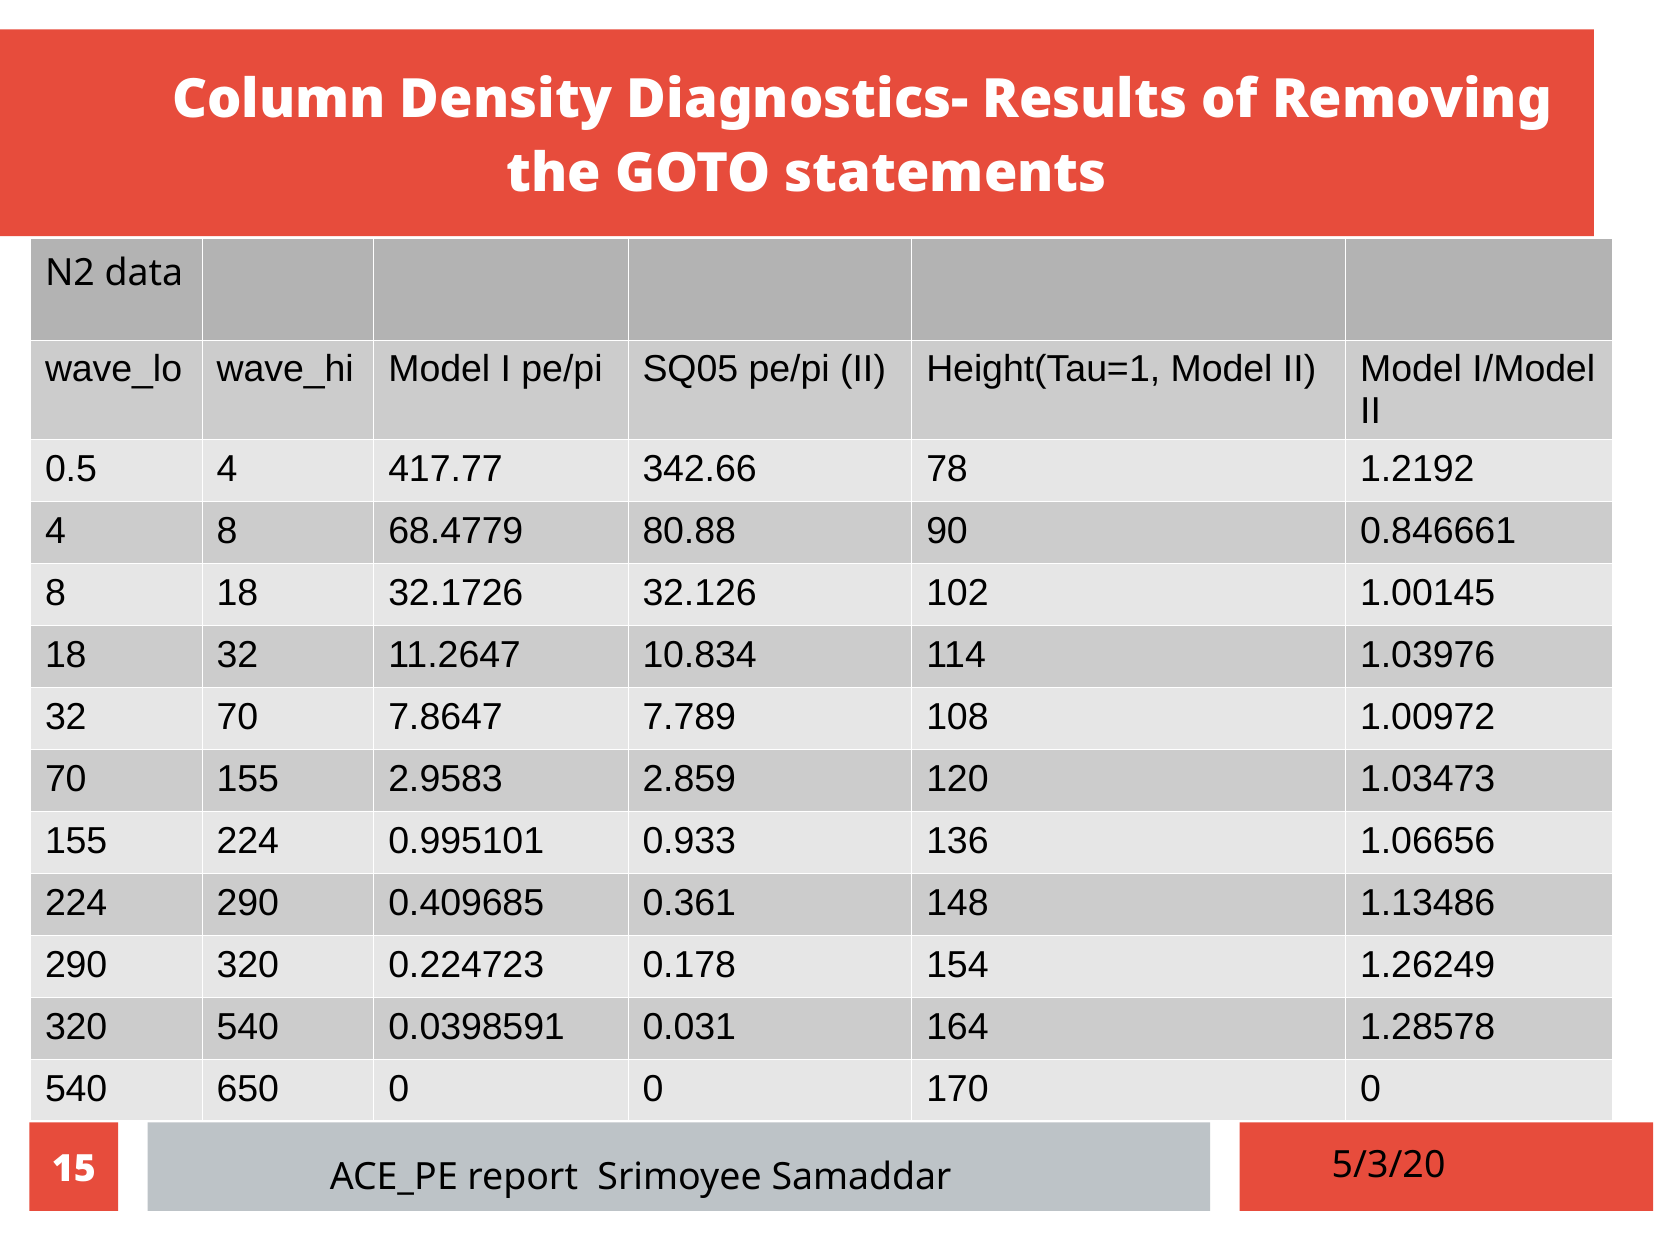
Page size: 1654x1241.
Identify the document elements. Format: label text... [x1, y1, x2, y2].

table_cell 80.88 [629, 502, 911, 563]
table_header [629, 239, 911, 340]
table_cell 32.126 [629, 564, 911, 625]
table_cell 2.859 [629, 750, 911, 811]
table_cell 32.1726 [374, 564, 628, 625]
table_cell 70 [203, 688, 373, 749]
table_cell 650 [203, 1060, 373, 1120]
table_cell 170 [912, 1060, 1345, 1120]
table_cell 1.06656 [1346, 812, 1612, 873]
text_box ACE_PE report Srimoyee Samaddar [164, 1141, 1185, 1201]
table_cell 0.409685 [374, 874, 628, 935]
table_cell 0.031 [629, 998, 911, 1059]
table_header [912, 239, 1345, 340]
table_cell Model I pe/pi [374, 341, 628, 439]
table_cell 1.13486 [1346, 874, 1612, 935]
table_cell 0.361 [629, 874, 911, 935]
table_cell 154 [912, 936, 1345, 997]
table_cell wave_lo [31, 341, 202, 439]
table_cell 164 [912, 998, 1345, 1059]
text_box 5/3/20 [1316, 1130, 1500, 1201]
table_header N2 data [31, 239, 202, 340]
table_cell 18 [203, 564, 373, 625]
table_cell 0.0398591 [374, 998, 628, 1059]
table_cell 7.8647 [374, 688, 628, 749]
table_cell 224 [203, 812, 373, 873]
table_cell 0.933 [629, 812, 911, 873]
table_cell 1.2192 [1346, 440, 1612, 501]
table_cell 0 [629, 1060, 911, 1120]
table_cell Height(Tau=1, Model II) [912, 341, 1345, 439]
table_cell 417.77 [374, 440, 628, 501]
table_cell 32 [31, 688, 202, 749]
table_cell 18 [31, 626, 202, 687]
table_cell 148 [912, 874, 1345, 935]
table_cell 70 [31, 750, 202, 811]
table_cell 224 [31, 874, 202, 935]
table_cell 120 [912, 750, 1345, 811]
table_cell 1.00145 [1346, 564, 1612, 625]
table_cell 540 [203, 998, 373, 1059]
table_cell 0 [1346, 1060, 1612, 1120]
table_cell 342.66 [629, 440, 911, 501]
table_header [374, 239, 628, 340]
table_cell 320 [203, 936, 373, 997]
table_cell 4 [203, 440, 373, 501]
table_cell 8 [31, 564, 202, 625]
table_cell 155 [203, 750, 373, 811]
table_cell 10.834 [629, 626, 911, 687]
table_cell 7.789 [629, 688, 911, 749]
table_cell 0.846661 [1346, 502, 1612, 563]
table_cell 78 [912, 440, 1345, 501]
table_header [1346, 239, 1612, 340]
table_cell 68.4779 [374, 502, 628, 563]
table_cell 102 [912, 564, 1345, 625]
table_cell 290 [203, 874, 373, 935]
table_cell 8 [203, 502, 373, 563]
table_cell 1.28578 [1346, 998, 1612, 1059]
table_cell 11.2647 [374, 626, 628, 687]
table_cell 136 [912, 812, 1345, 873]
table_cell 0.178 [629, 936, 911, 997]
table_cell wave_hi [203, 341, 373, 439]
table_cell Model I/Model II [1346, 341, 1612, 439]
table_cell SQ05 pe/pi (II) [629, 341, 911, 439]
table_cell 155 [31, 812, 202, 873]
table_cell 0.224723 [374, 936, 628, 997]
table_cell 1.26249 [1346, 936, 1612, 997]
table_cell 4 [31, 502, 202, 563]
table_cell 1.00972 [1346, 688, 1612, 749]
table_cell 1.03976 [1346, 626, 1612, 687]
table_cell 32 [203, 626, 373, 687]
table_cell 320 [31, 998, 202, 1059]
table_cell 0 [374, 1060, 628, 1120]
table_cell 1.03473 [1346, 750, 1612, 811]
table_cell 290 [31, 936, 202, 997]
table_cell 108 [912, 688, 1345, 749]
table_cell 0.5 [31, 440, 202, 501]
table_cell 0.995101 [374, 812, 628, 873]
table_cell 540 [31, 1060, 202, 1120]
table_header [203, 239, 373, 340]
table_cell 114 [912, 626, 1345, 687]
table_cell 90 [912, 502, 1345, 563]
title Column Density Diagnostics- Results of Removing the GOTO statements [60, 60, 1595, 208]
table_cell 2.9583 [374, 750, 628, 811]
